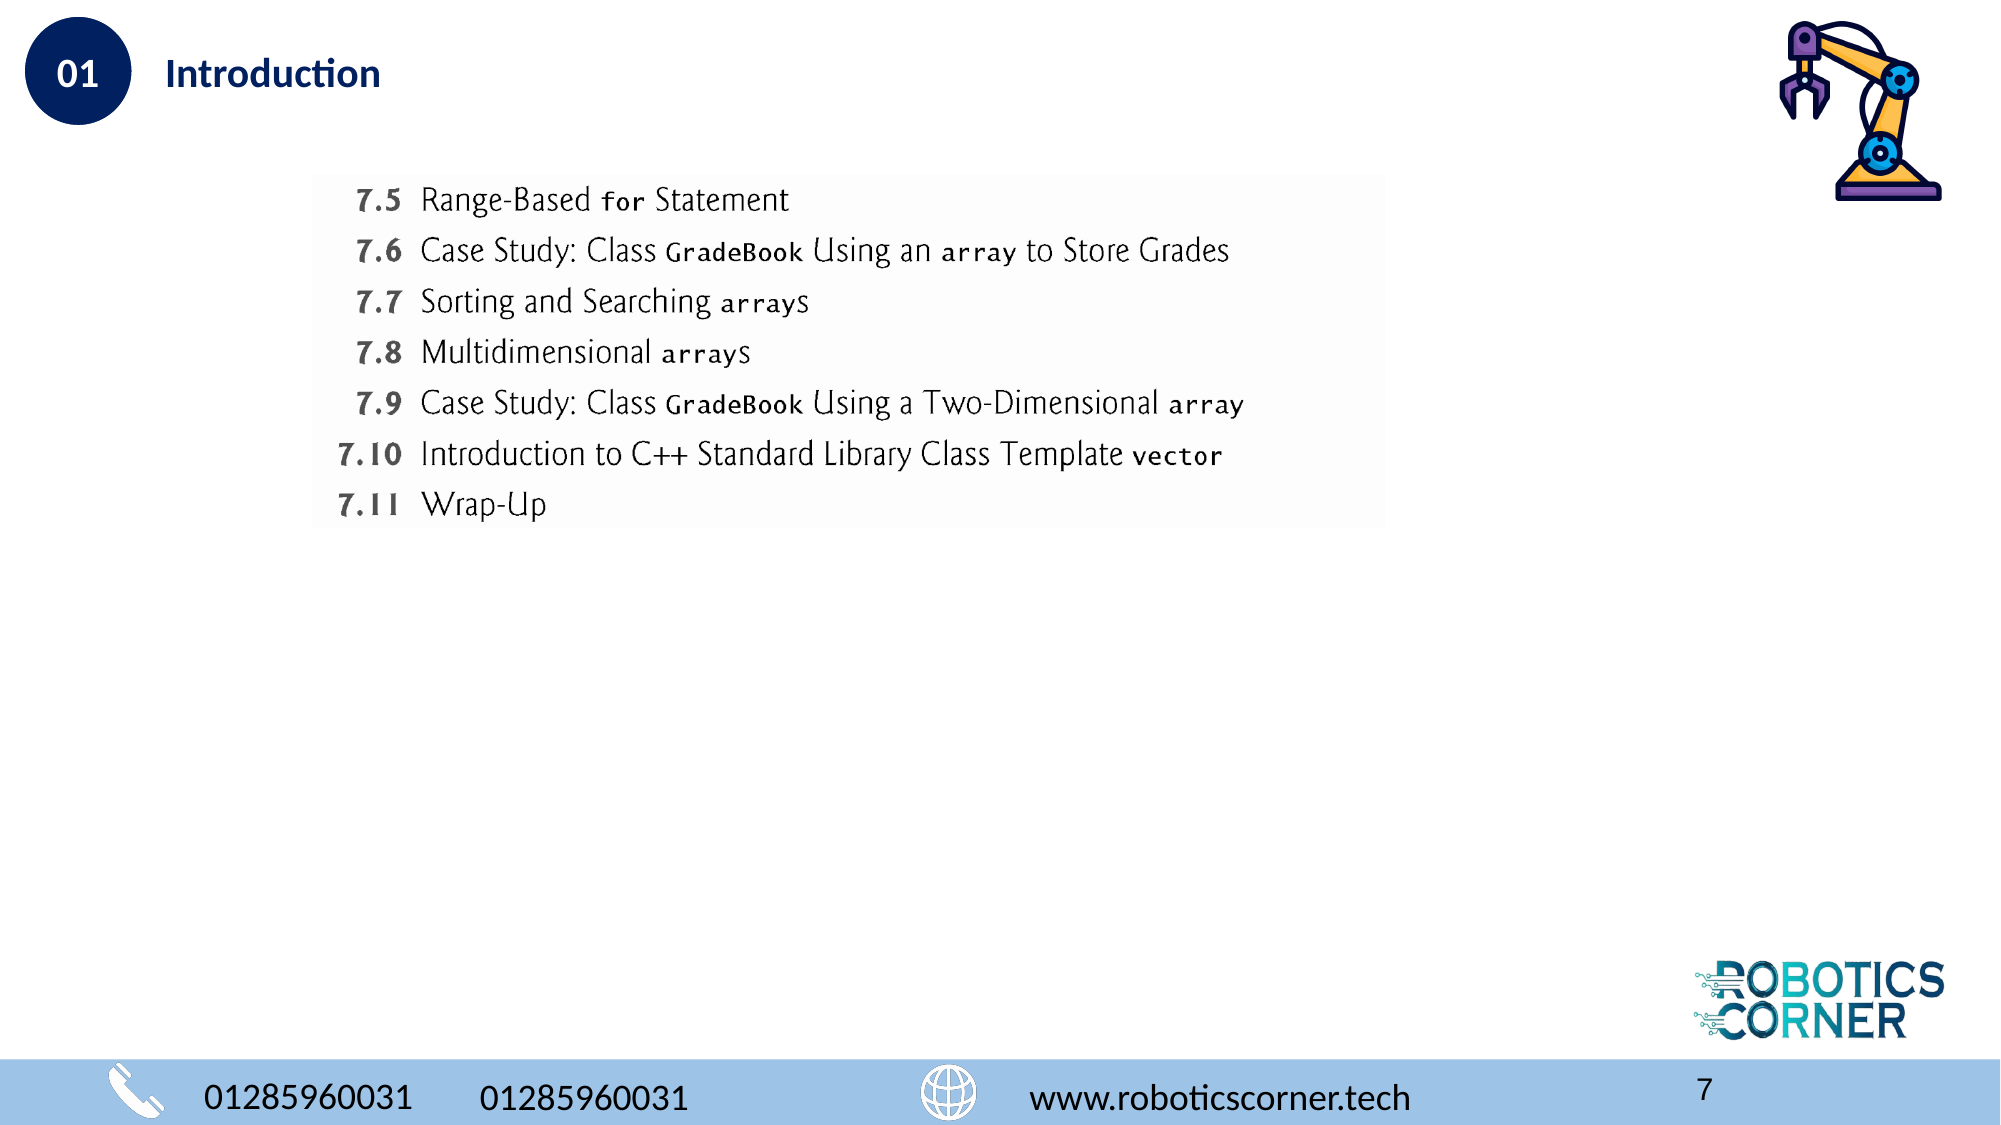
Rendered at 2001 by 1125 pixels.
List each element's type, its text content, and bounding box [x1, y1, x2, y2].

picture [312, 174, 1385, 528]
picture [915, 1059, 981, 1125]
text_box Introduction [150, 38, 622, 103]
text_box 01 [22, 14, 134, 128]
picture [103, 1057, 170, 1124]
picture [1771, 21, 1950, 201]
picture [1680, 859, 1953, 1125]
text_box <number> [1681, 1065, 1861, 1115]
